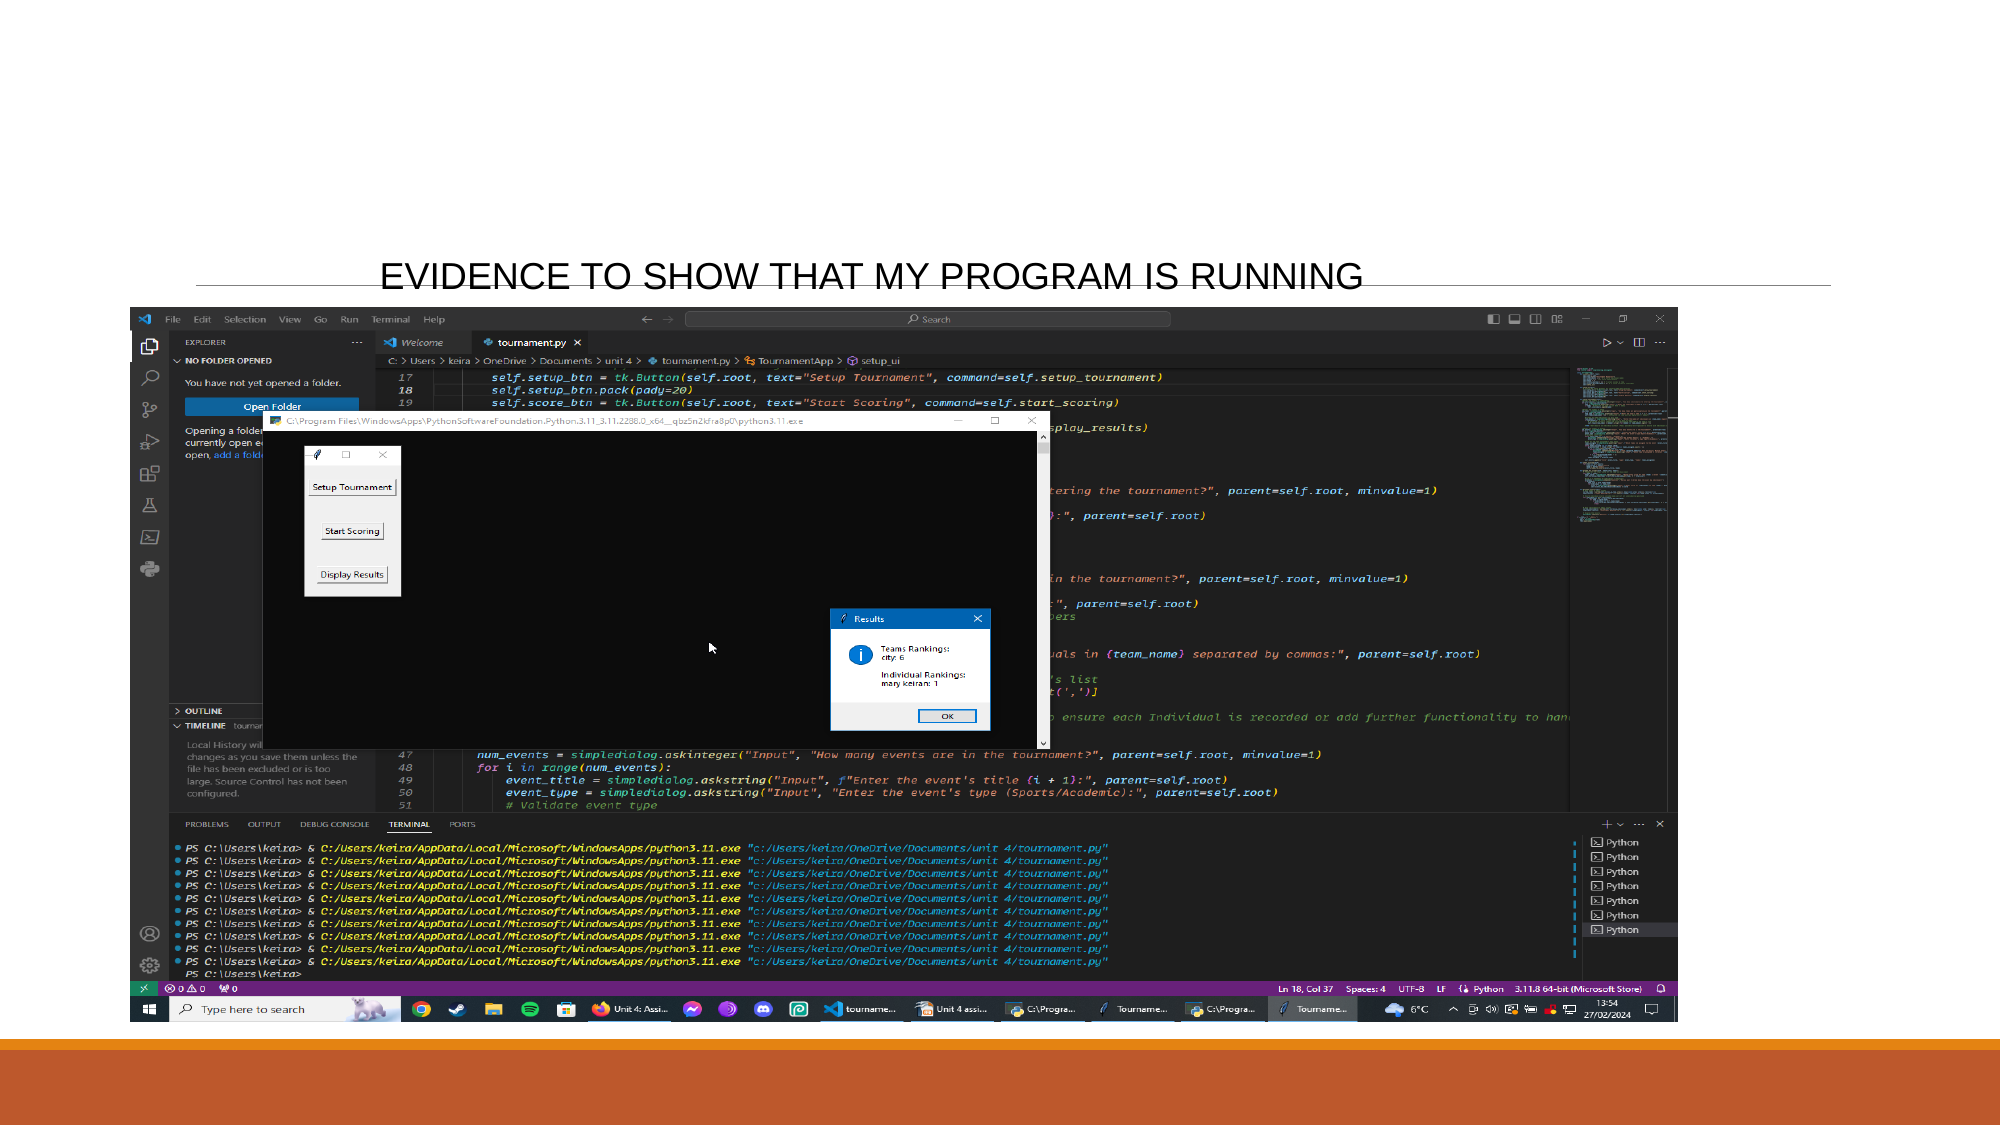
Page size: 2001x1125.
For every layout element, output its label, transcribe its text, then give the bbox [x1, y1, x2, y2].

text_box EVIDENCE TO SHOW THAT MY PROGRAM IS RUNNING [354, 248, 1433, 305]
picture [130, 307, 1678, 1023]
